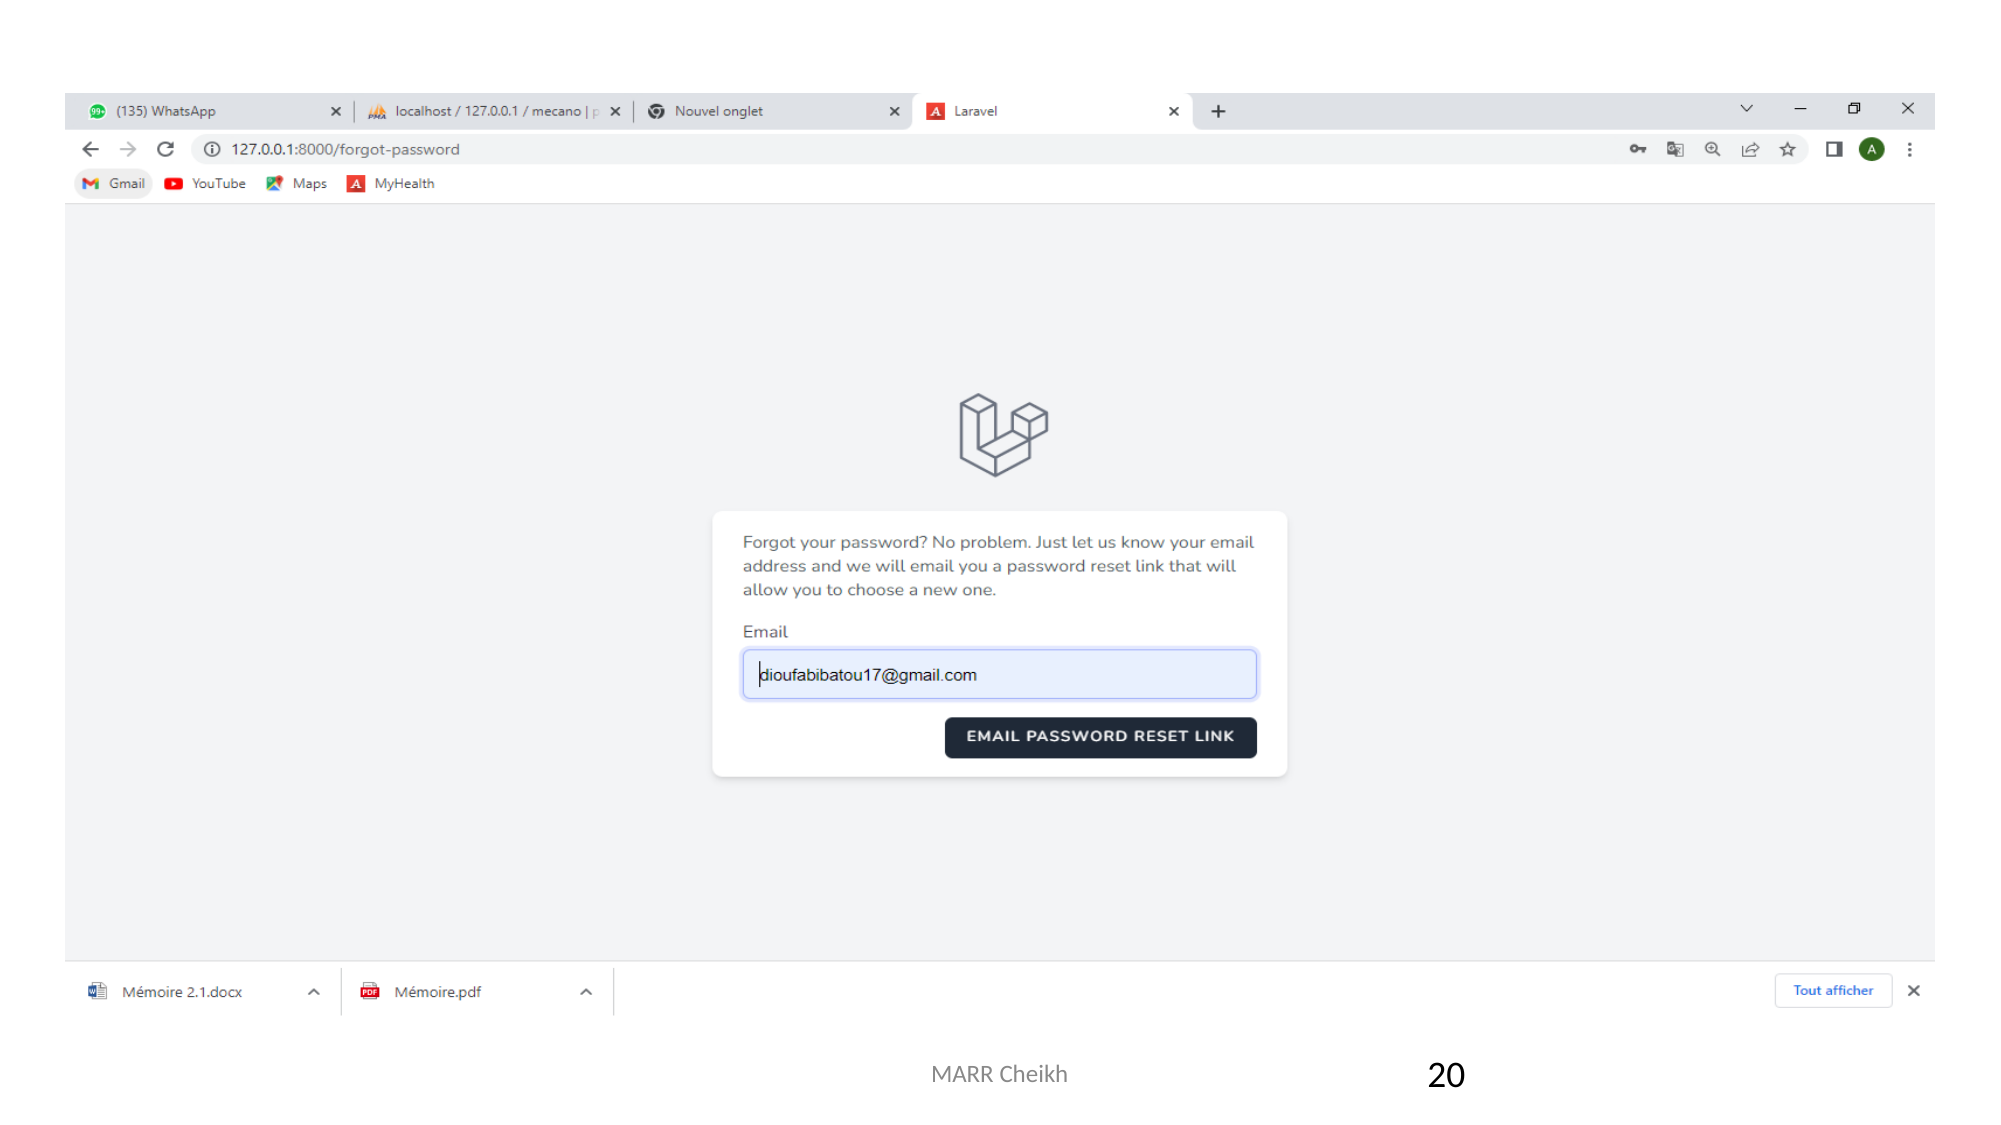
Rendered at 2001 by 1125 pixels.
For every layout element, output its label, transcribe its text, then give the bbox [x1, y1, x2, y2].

text_box MARR Cheikh [662, 1042, 1338, 1103]
picture [65, 93, 1935, 1022]
text_box [1412, 1042, 1863, 1103]
